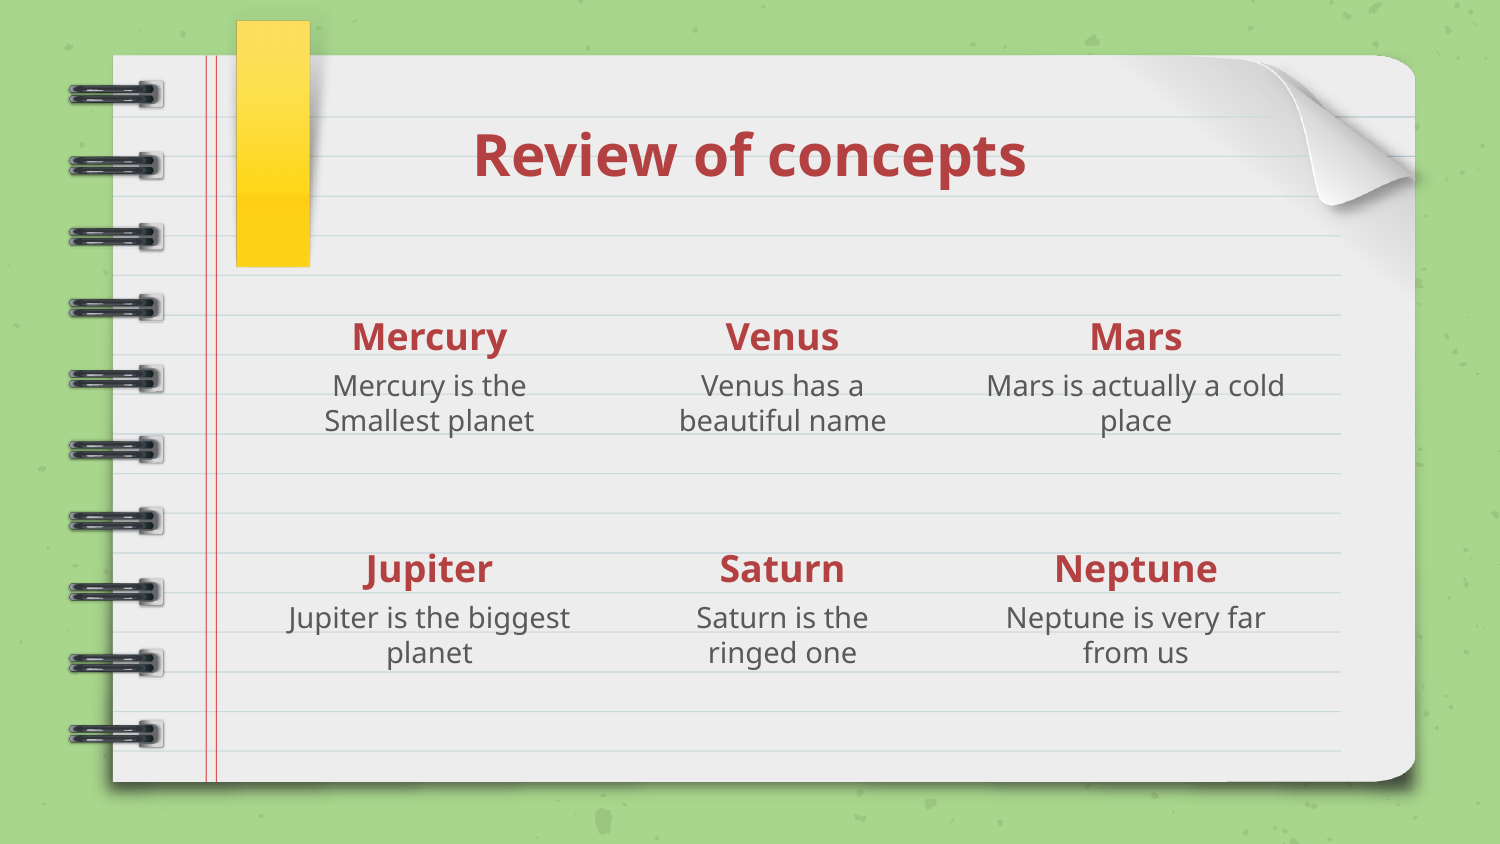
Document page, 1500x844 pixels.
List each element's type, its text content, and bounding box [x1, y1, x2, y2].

subtitle Mercury is the Smallest planet [273, 352, 587, 464]
title Neptune [979, 525, 1293, 584]
title Review of concepts [378, 116, 1122, 211]
subtitle Venus has a beautiful name [626, 352, 940, 464]
picture [63, 0, 1437, 822]
subtitle Jupiter is the biggest planet [273, 584, 587, 696]
title Jupiter [273, 525, 587, 584]
subtitle Saturn is the ringed one [626, 584, 940, 696]
subtitle Mars is actually a cold place [979, 352, 1293, 464]
title Mars [979, 293, 1293, 352]
title Saturn [626, 525, 940, 584]
title Venus [626, 293, 940, 352]
title Mercury [273, 293, 587, 352]
subtitle Neptune is very far from us [979, 584, 1293, 696]
